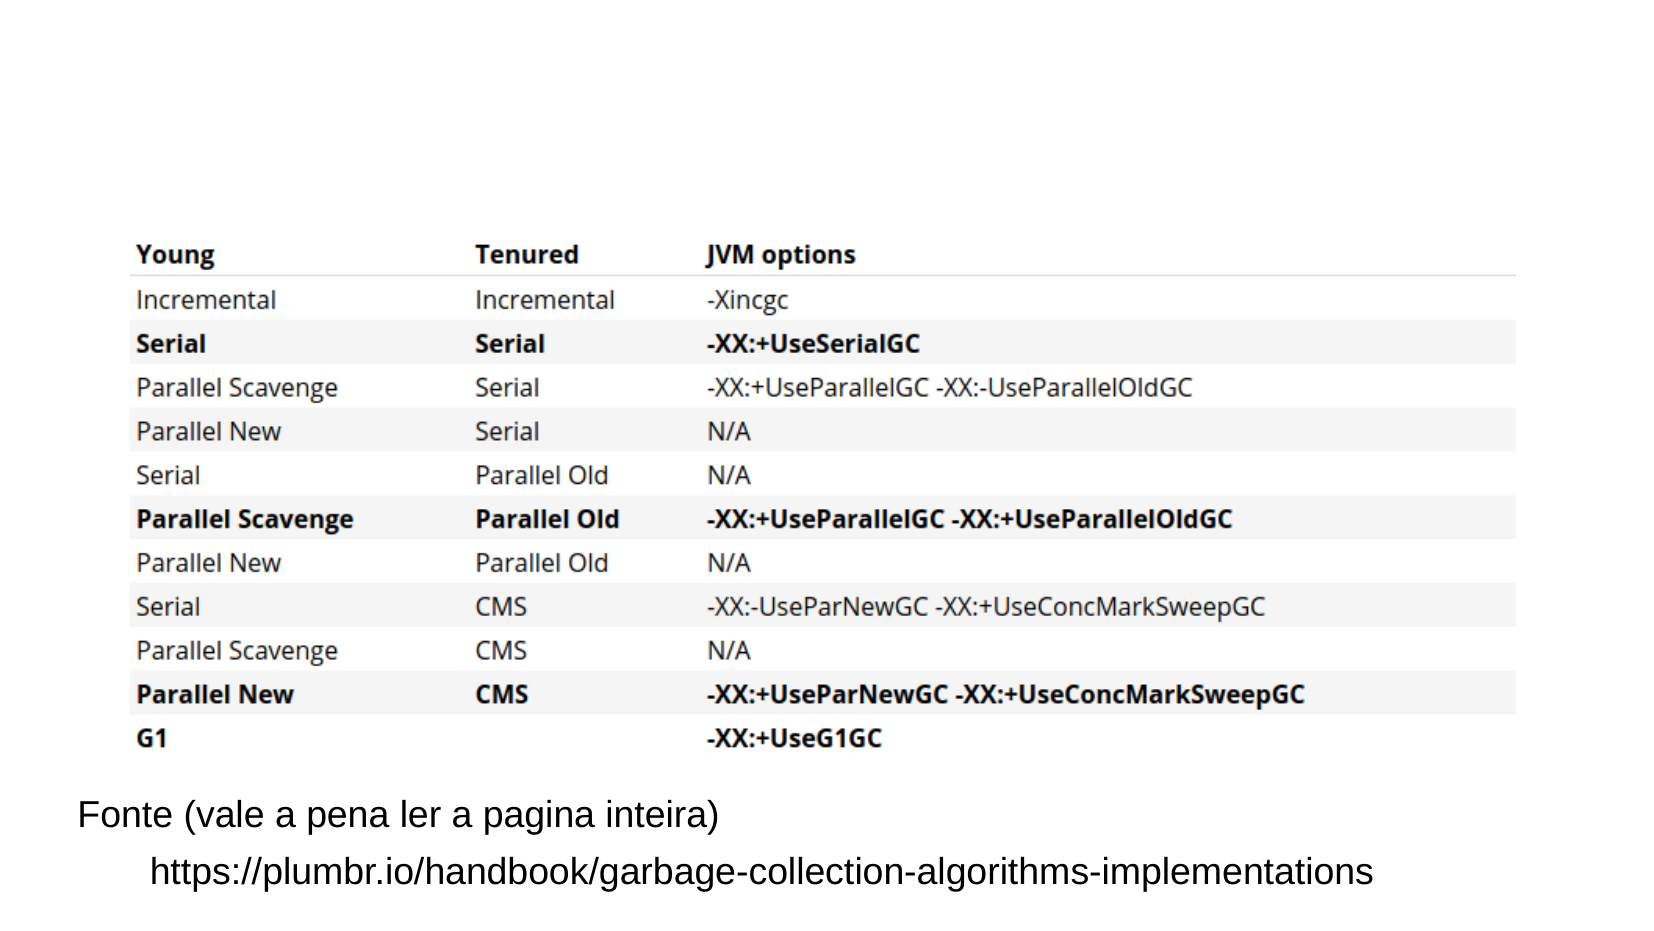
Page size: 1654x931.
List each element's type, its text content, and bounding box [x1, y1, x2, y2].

picture [91, 209, 1516, 771]
text_box https://plumbr.io/handbook/garbage-collection-algorithms-implementations [135, 843, 1390, 901]
text_box Fonte (vale a pena ler a pagina inteira) [62, 786, 736, 844]
